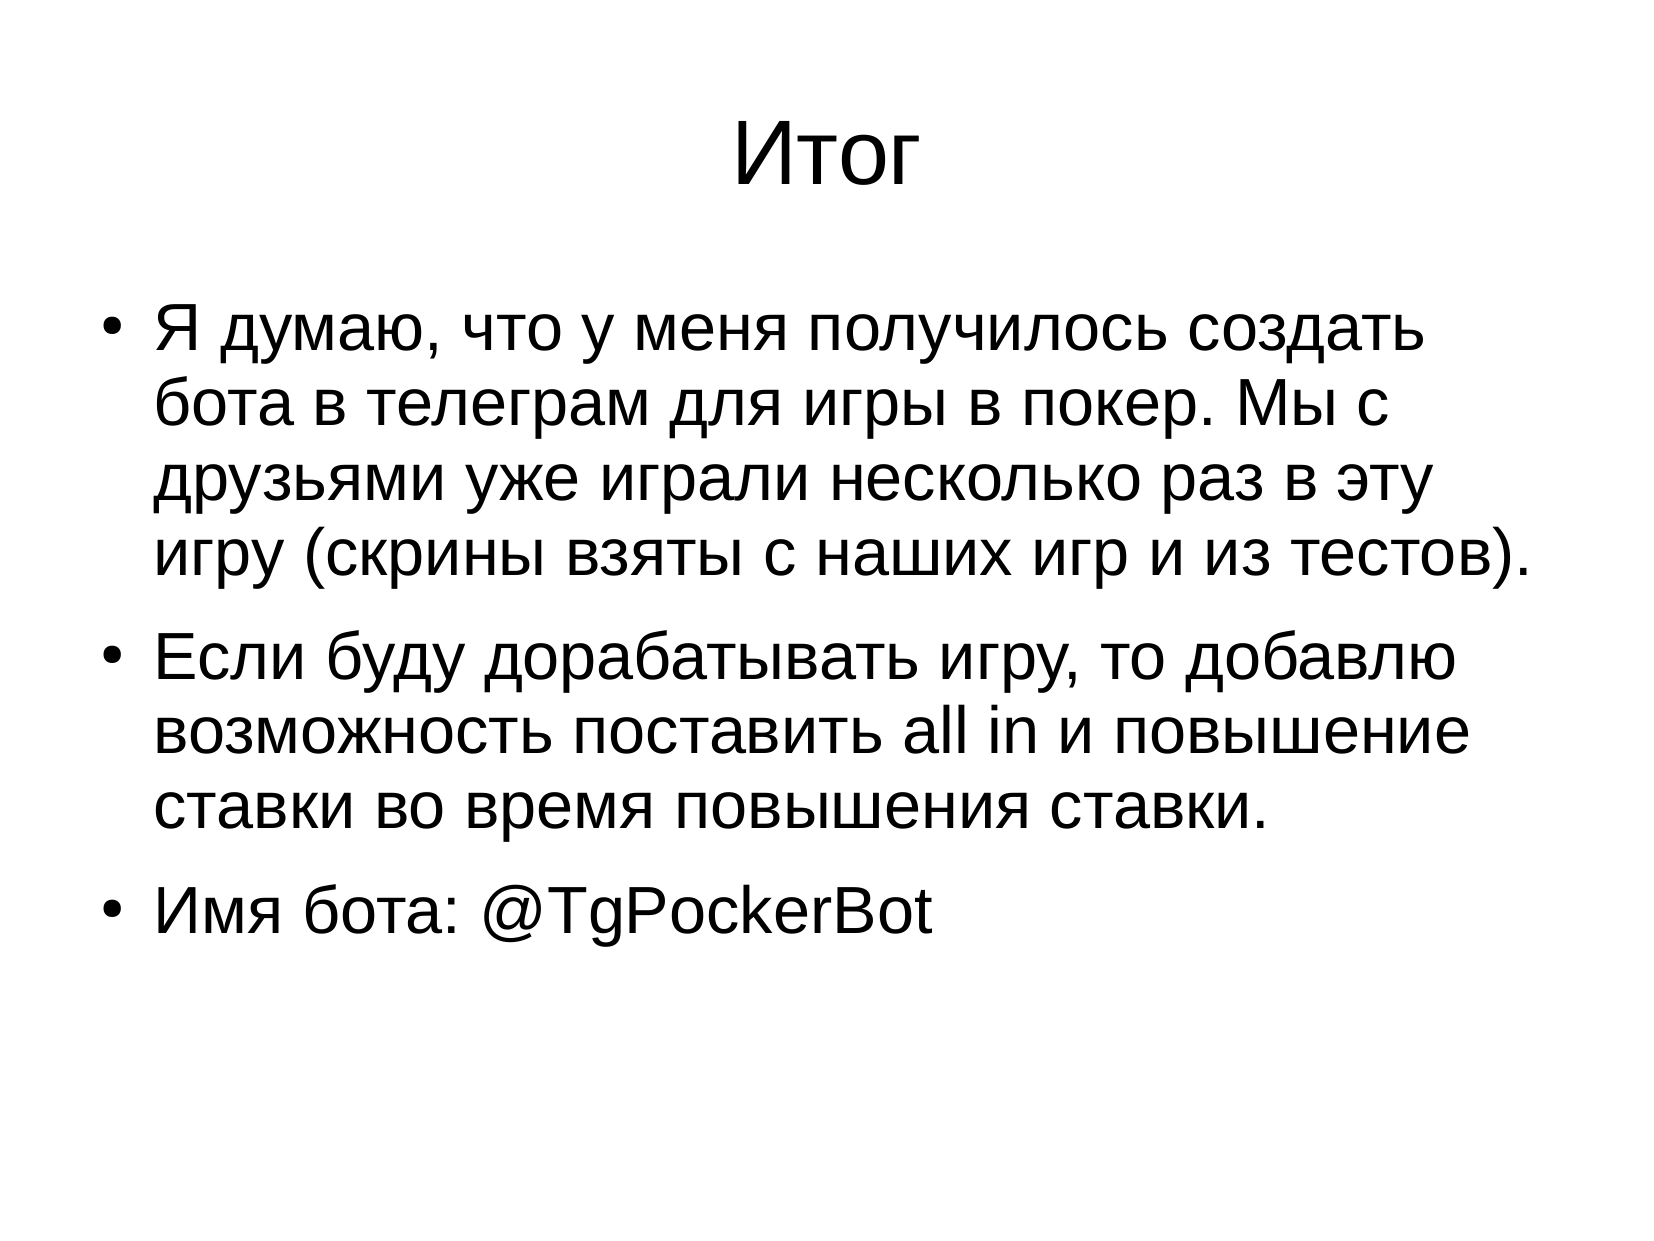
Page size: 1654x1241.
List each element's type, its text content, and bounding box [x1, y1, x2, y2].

title Итог [82, 49, 1571, 257]
list Я думаю, что у меня получилось создать бота в телеграм для игры в покер. Мы с друзьями уже играли несколько раз в эту игру (скрины взяты с наших игр и из тестов). Если буду дорабатывать игру, то добавлю возможность поставить all in и повышение ставки во время повышения ставки. Имя бота: @TgPockerBot [82, 290, 1571, 1109]
